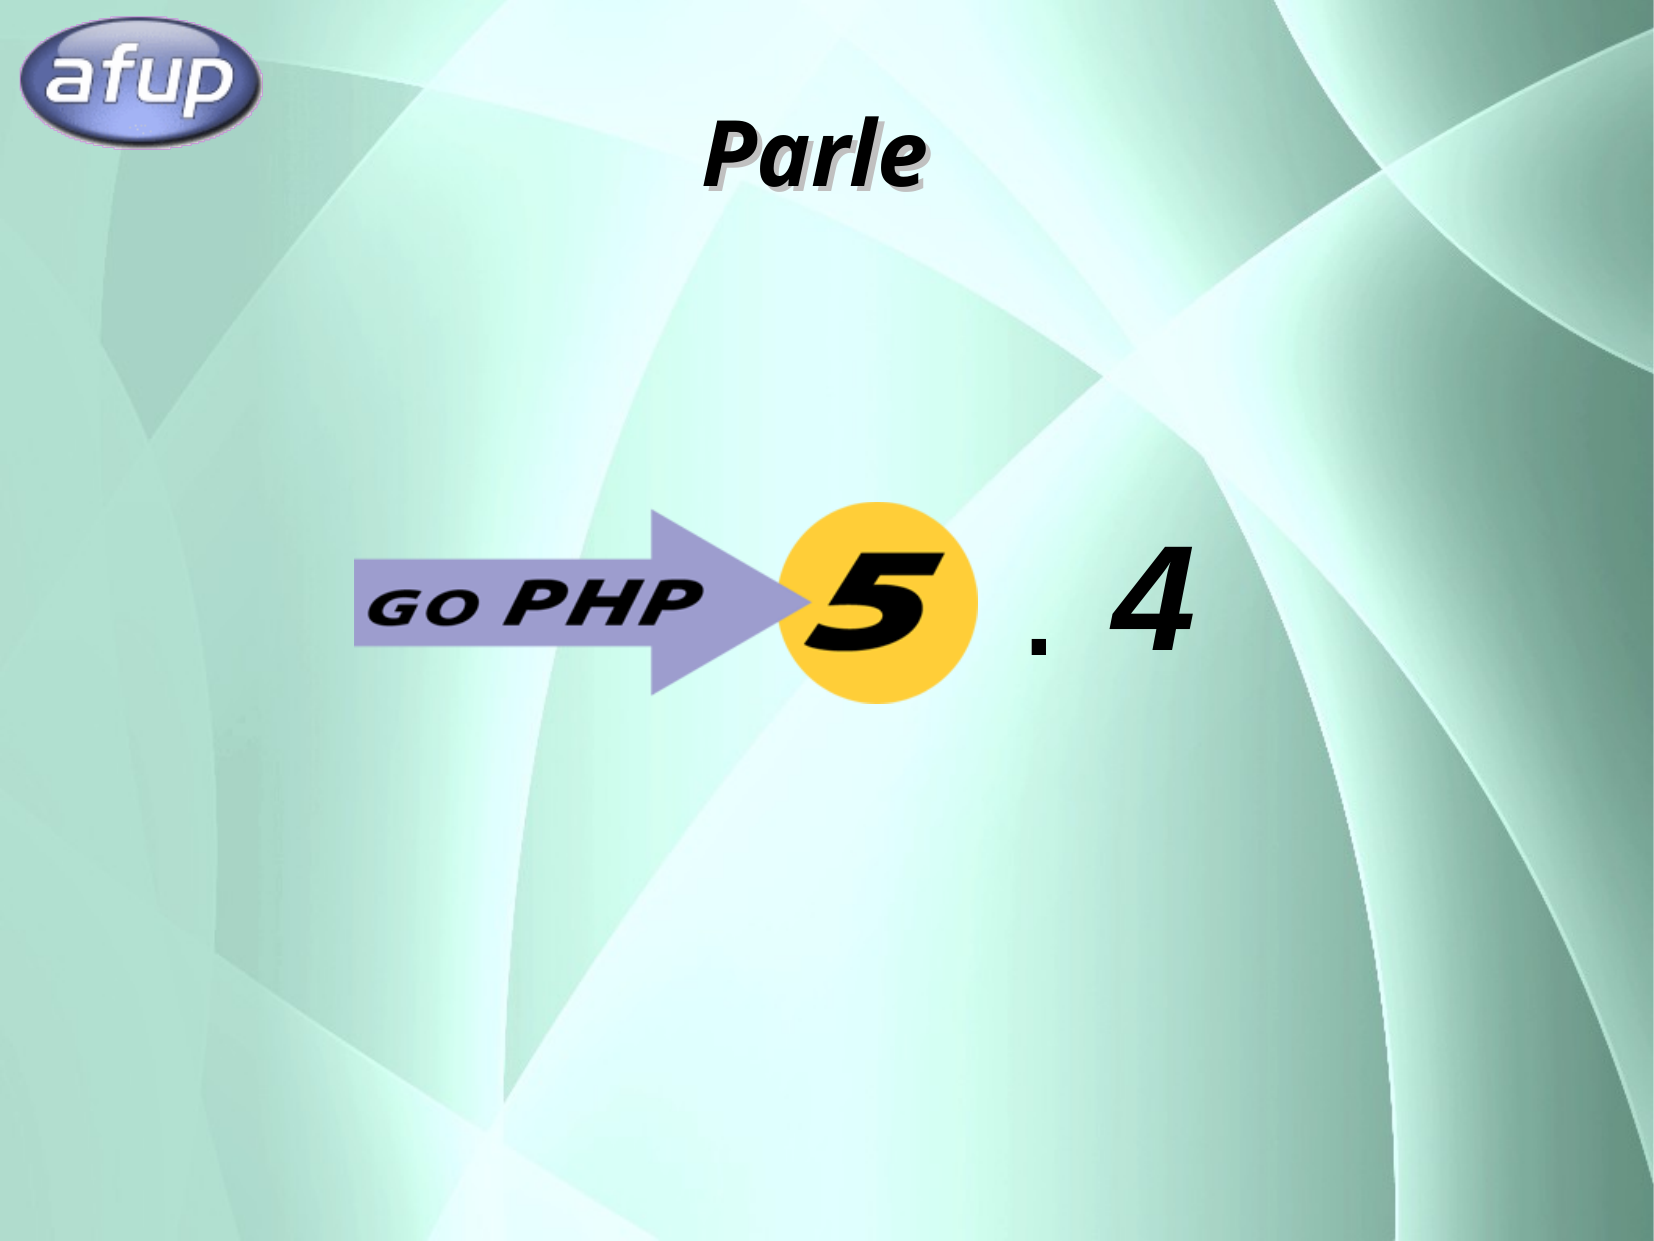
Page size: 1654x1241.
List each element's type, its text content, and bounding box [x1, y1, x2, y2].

text_box . [1003, 531, 1076, 714]
picture [0, 0, 1654, 1241]
text_box 4 [1097, 526, 1211, 709]
title Parle [82, 56, 1571, 251]
